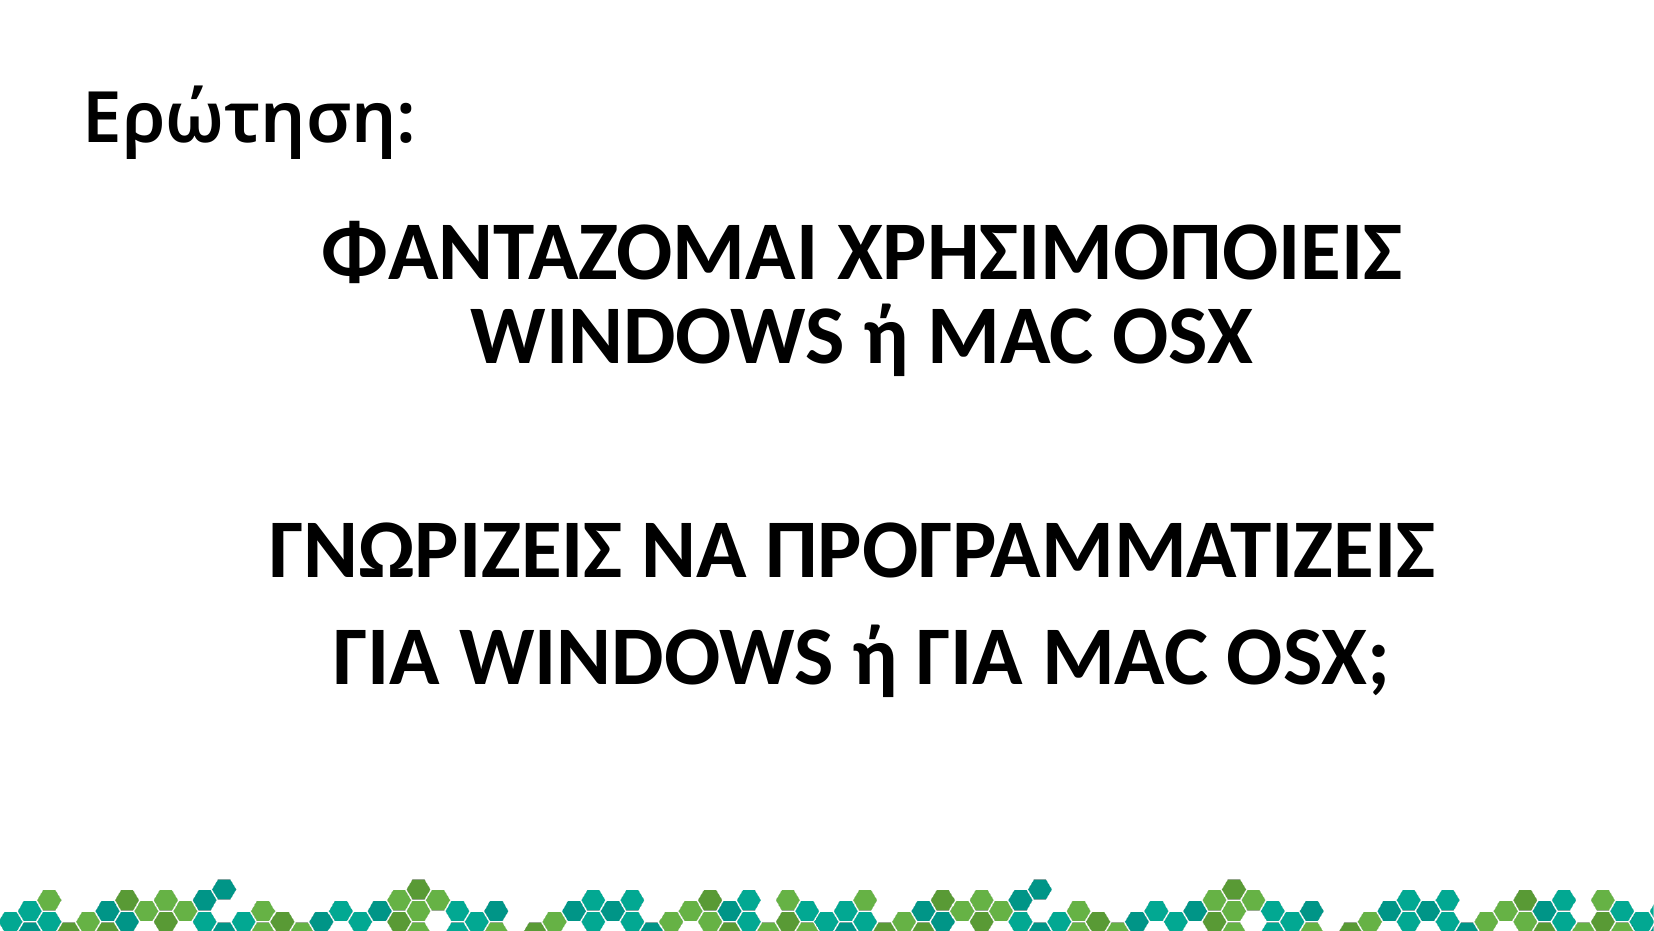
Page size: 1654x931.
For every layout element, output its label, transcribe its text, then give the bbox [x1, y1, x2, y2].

picture [0, 871, 1654, 931]
list ΦΑΝΤΑΖΟΜΑΙ ΧΡΗΣΙΜΟΠΟΙΕΙΣ WINDOWS ή MAC OSX ΓΝΩΡΙΖΕΙΣ ΝΑ ΠΡΟΓΡΑΜΜΑΤΙΖΕΙΣ ΓΙΑ WINDOWS ή ΓΙΑ MAC OSX; [82, 217, 1571, 855]
title Ερώτηση: [82, 37, 1571, 193]
